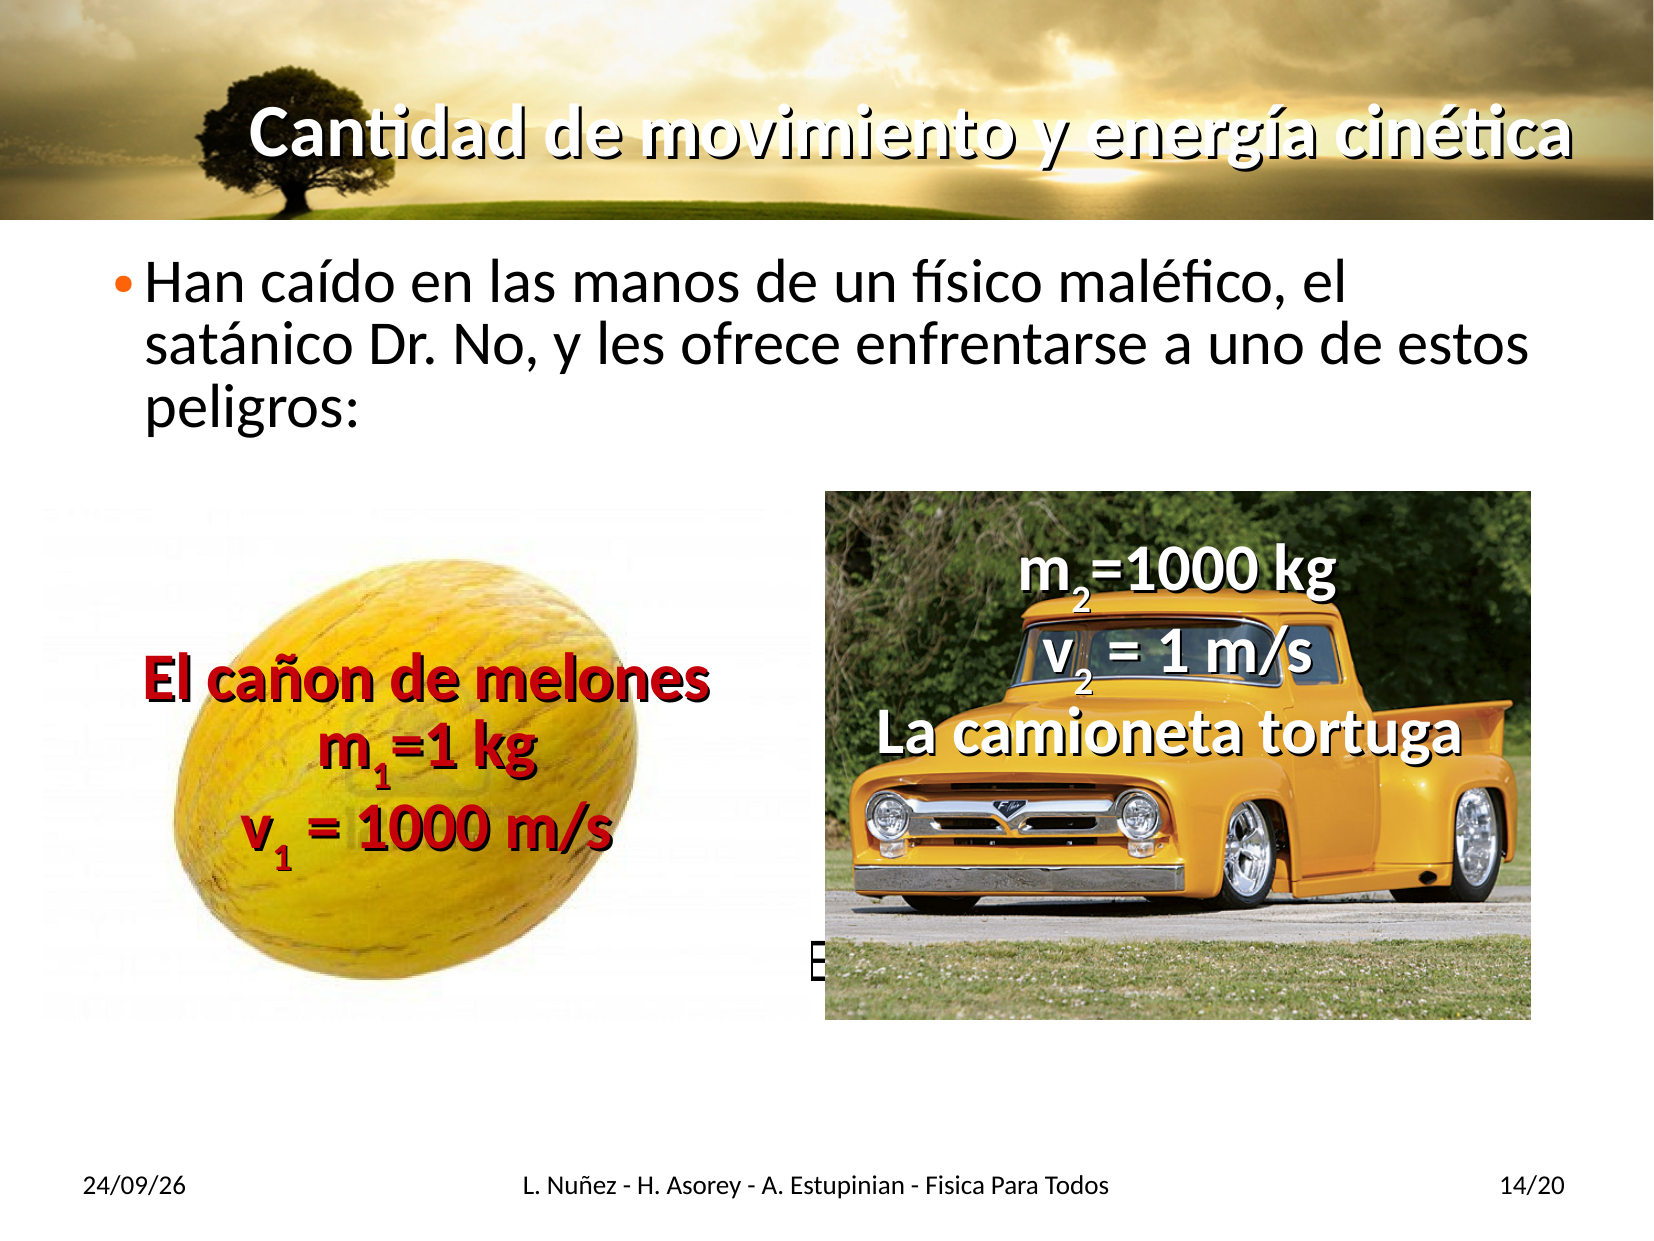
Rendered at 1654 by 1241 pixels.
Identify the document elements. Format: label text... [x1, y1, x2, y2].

picture [825, 491, 1531, 1021]
picture [0, 0, 1654, 220]
title Cantidad de movimiento y energía cinética [86, 49, 1576, 226]
picture [43, 509, 811, 1020]
list Han caído en las manos de un físico maléfico, el satánico Dr. No, y les ofrece enfrentarse a uno de estos peligros: ¿Cuál elijen? (Calcular p y Ek en cada caso) [82, 255, 1571, 1141]
